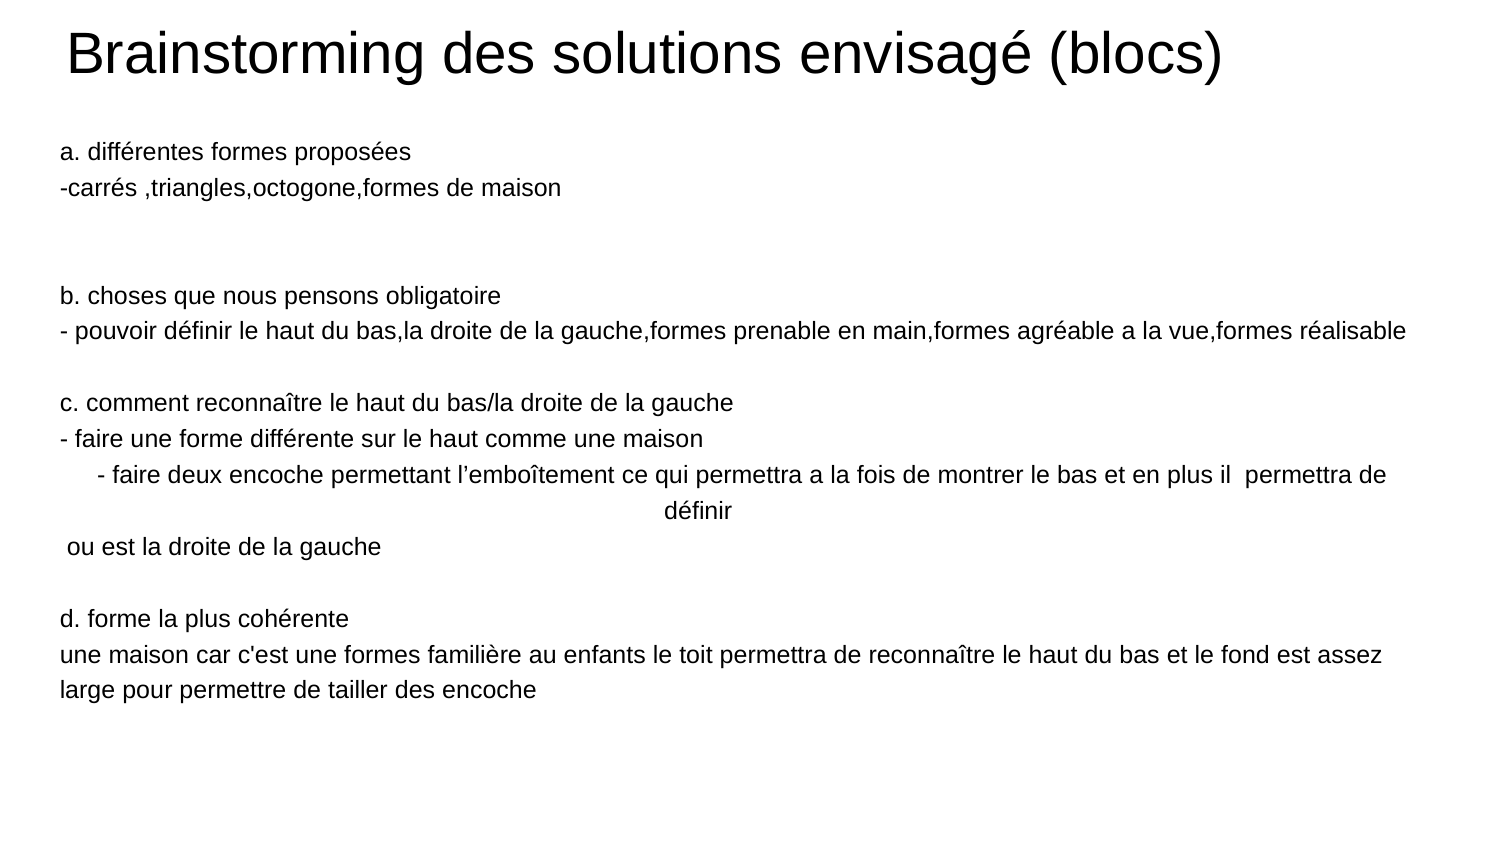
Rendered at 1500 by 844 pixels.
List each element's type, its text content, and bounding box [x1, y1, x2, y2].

title Brainstorming des solutions envisagé (blocs) [51, 0, 1449, 94]
list a. différentes formes proposées -carrés ,triangles,octogone,formes de maison b. choses que nous pensons obligatoire - pouvoir définir le haut du bas,la droite de la gauche,formes prenable en main,formes agréable a la vue,formes réalisable c. comment reconnaître le haut du bas/la droite de la gauche - faire une forme différente sur le haut comme une maison - faire deux encoche permettant l’emboîtement ce qui permettra a la fois de montrer le bas et en plus il permettra de définir ou est la droite de la gauche d. forme la plus cohérente une maison car c'est une formes familière au enfants le toit permettra de reconnaître le haut du bas et le fond est assez large pour permettre de tailler des encoche [44, 84, 1443, 832]
